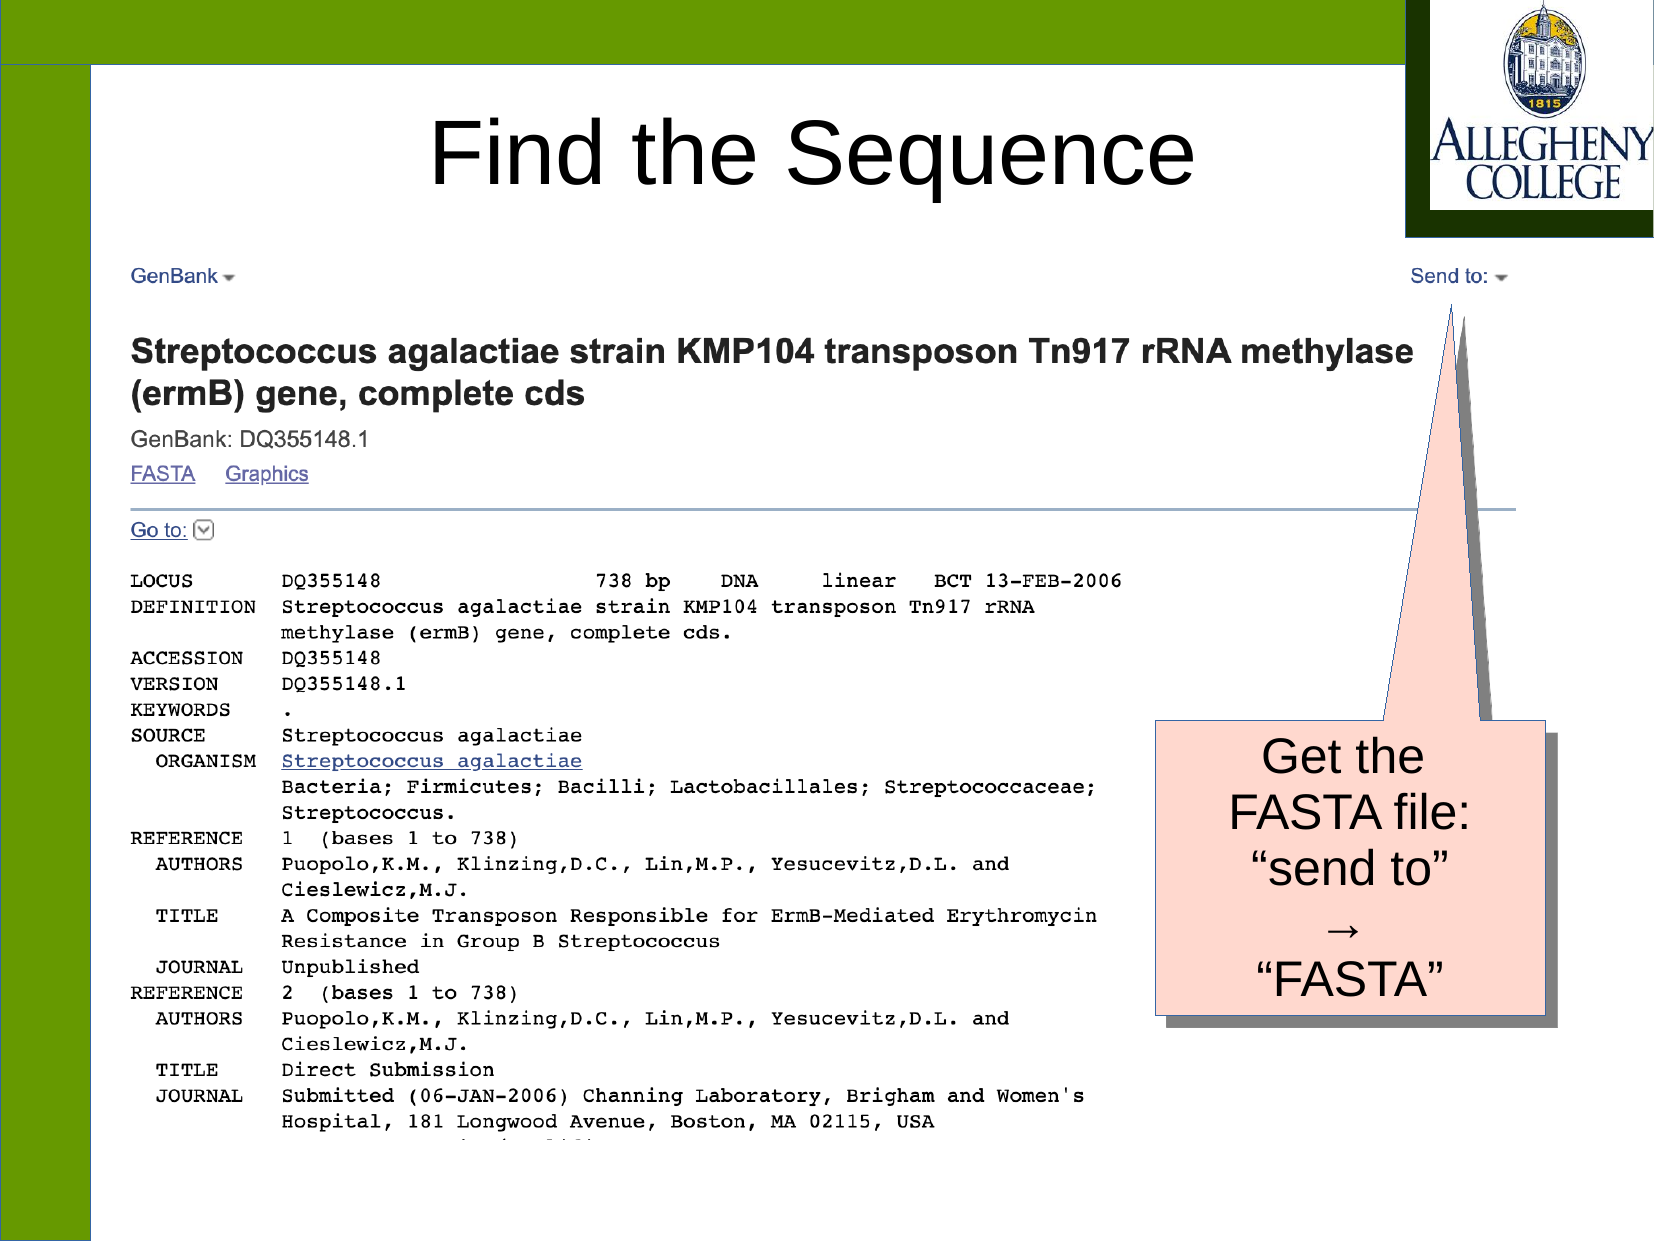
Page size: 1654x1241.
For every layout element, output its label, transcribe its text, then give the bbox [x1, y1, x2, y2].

picture [1430, 0, 1654, 210]
text_box Get the FASTA file: “send to” → “FASTA” [1155, 304, 1546, 1016]
text_box [0, 0, 1654, 1241]
title Find the Sequence [112, 65, 1515, 257]
picture [114, 252, 1516, 1141]
